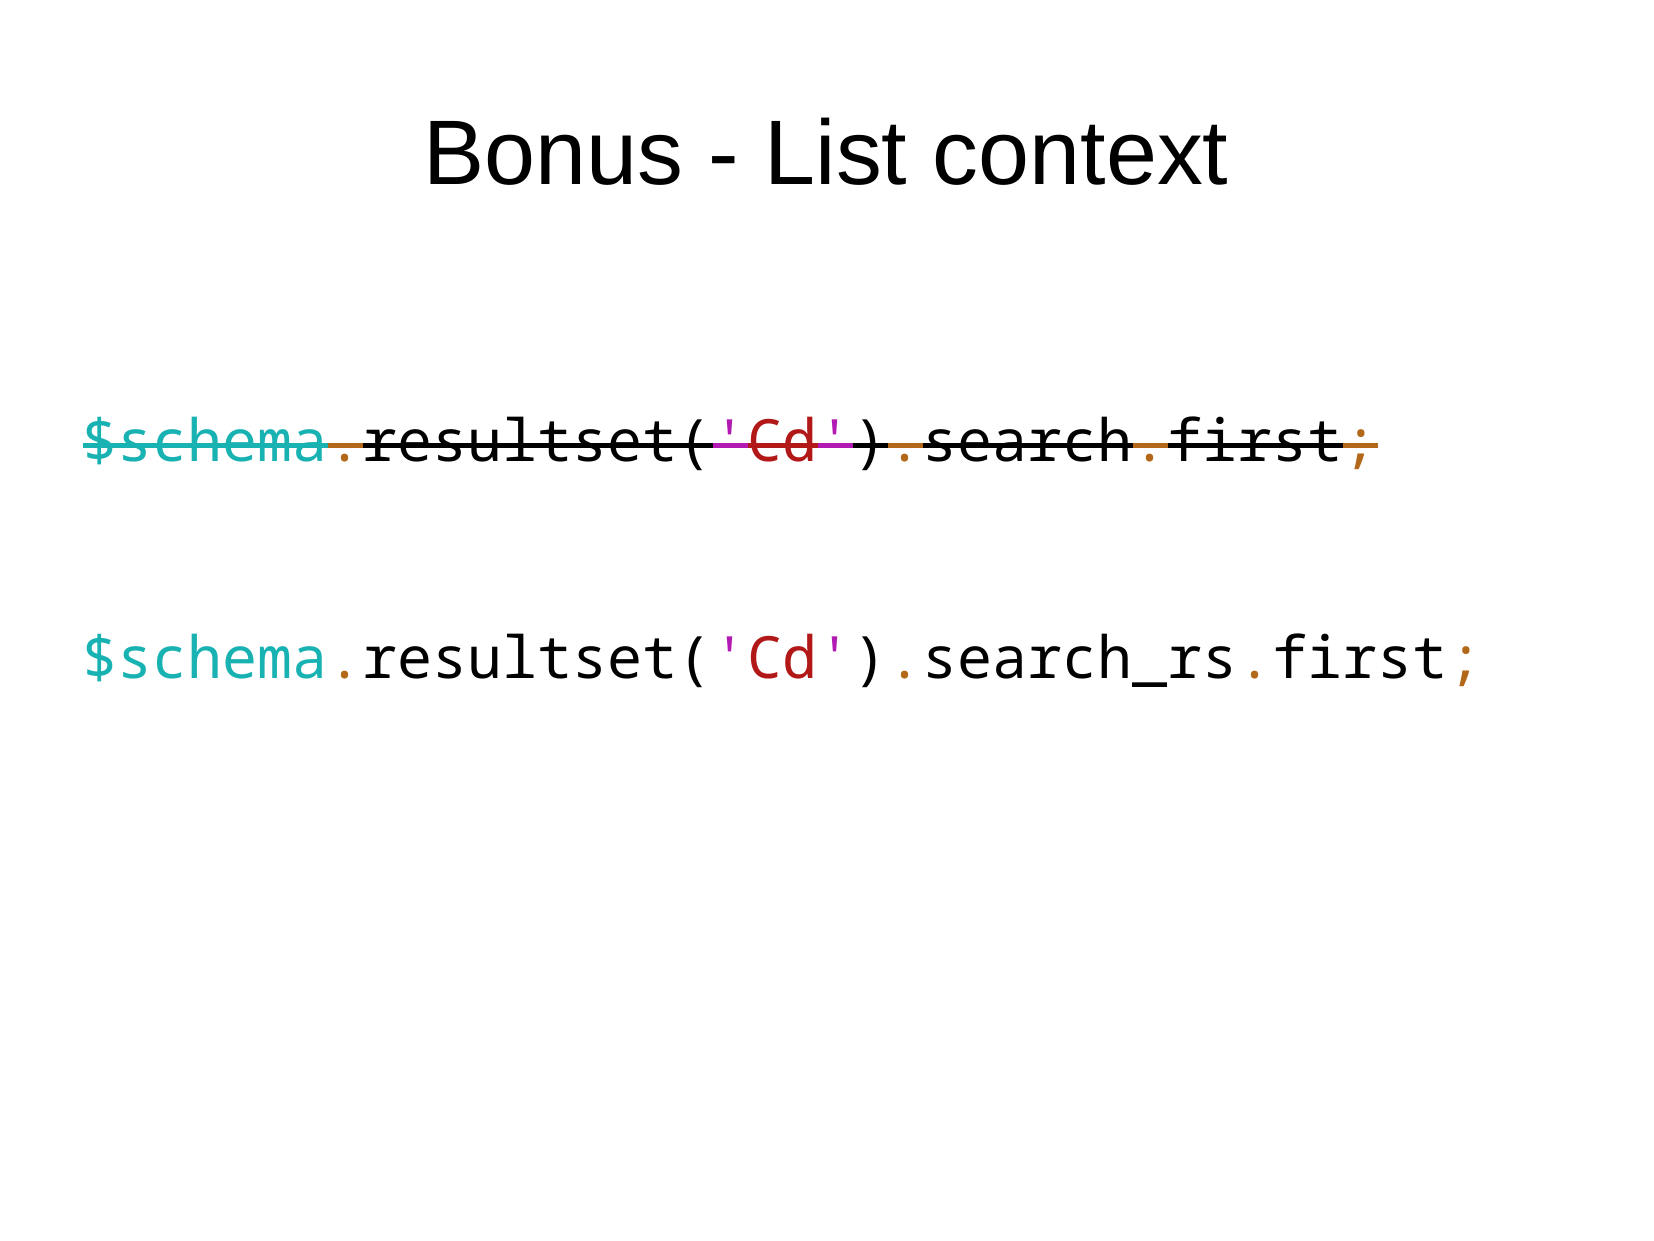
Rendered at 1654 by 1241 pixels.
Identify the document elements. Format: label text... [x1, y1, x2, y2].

list $schema.resultset('Cd').search.first; $schema.resultset('Cd').search_rs.first; [82, 290, 1571, 1010]
title Bonus - List context [82, 49, 1571, 257]
